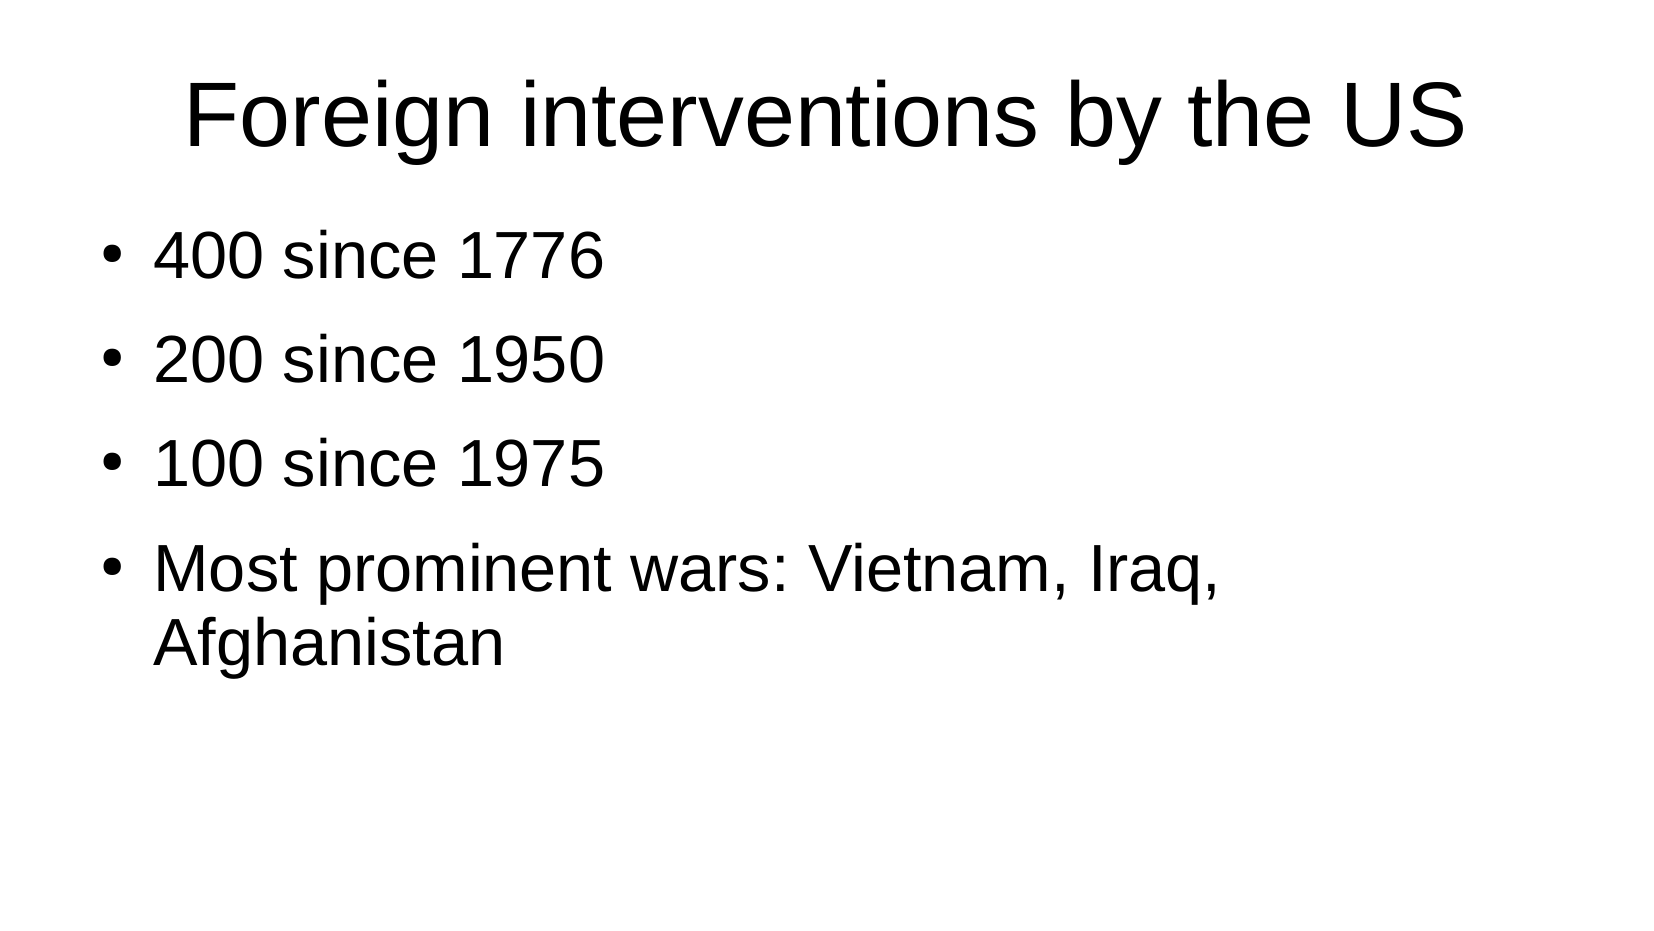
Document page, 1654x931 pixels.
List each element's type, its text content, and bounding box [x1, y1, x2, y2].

list 400 since 1776 200 since 1950 100 since 1975 Most prominent wars: Vietnam, Iraq, Afghanistan [82, 217, 1571, 758]
title Foreign interventions by the US [82, 37, 1571, 193]
